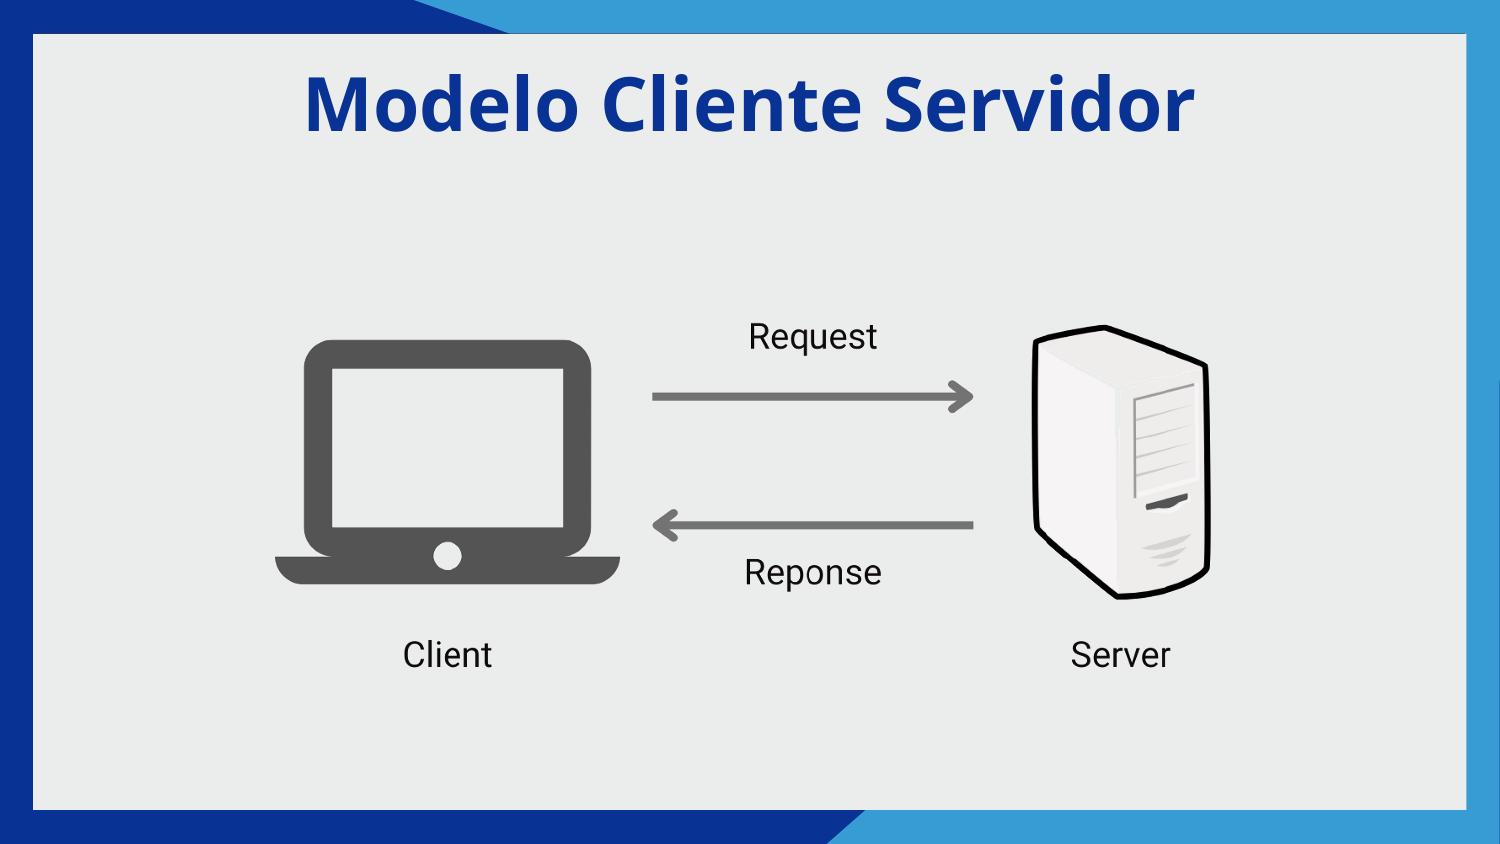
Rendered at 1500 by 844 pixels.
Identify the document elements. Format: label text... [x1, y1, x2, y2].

picture [214, 197, 1285, 799]
title Modelo Cliente Servidor [34, 36, 1466, 178]
